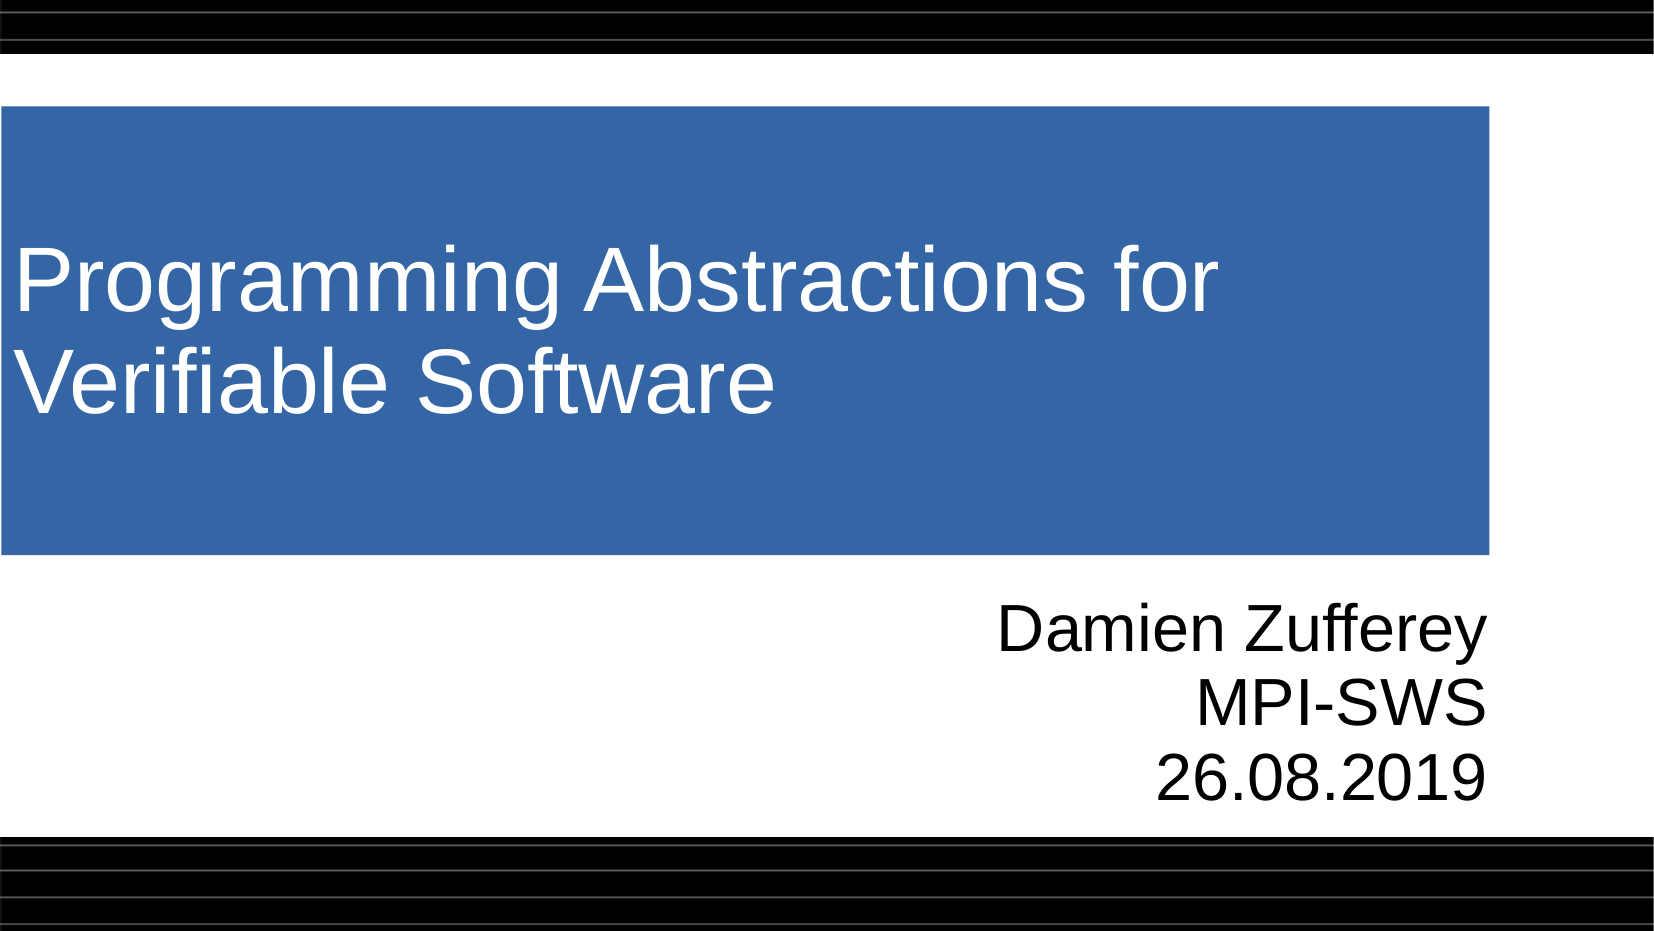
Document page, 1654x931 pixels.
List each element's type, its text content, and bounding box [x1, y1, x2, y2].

subtitle Damien Zufferey MPI-SWS 26.08.2019 [625, 590, 1489, 815]
picture [0, 837, 1654, 931]
picture [0, 0, 1654, 54]
title Programming Abstractions for Verifiable Software [1, 106, 1490, 556]
